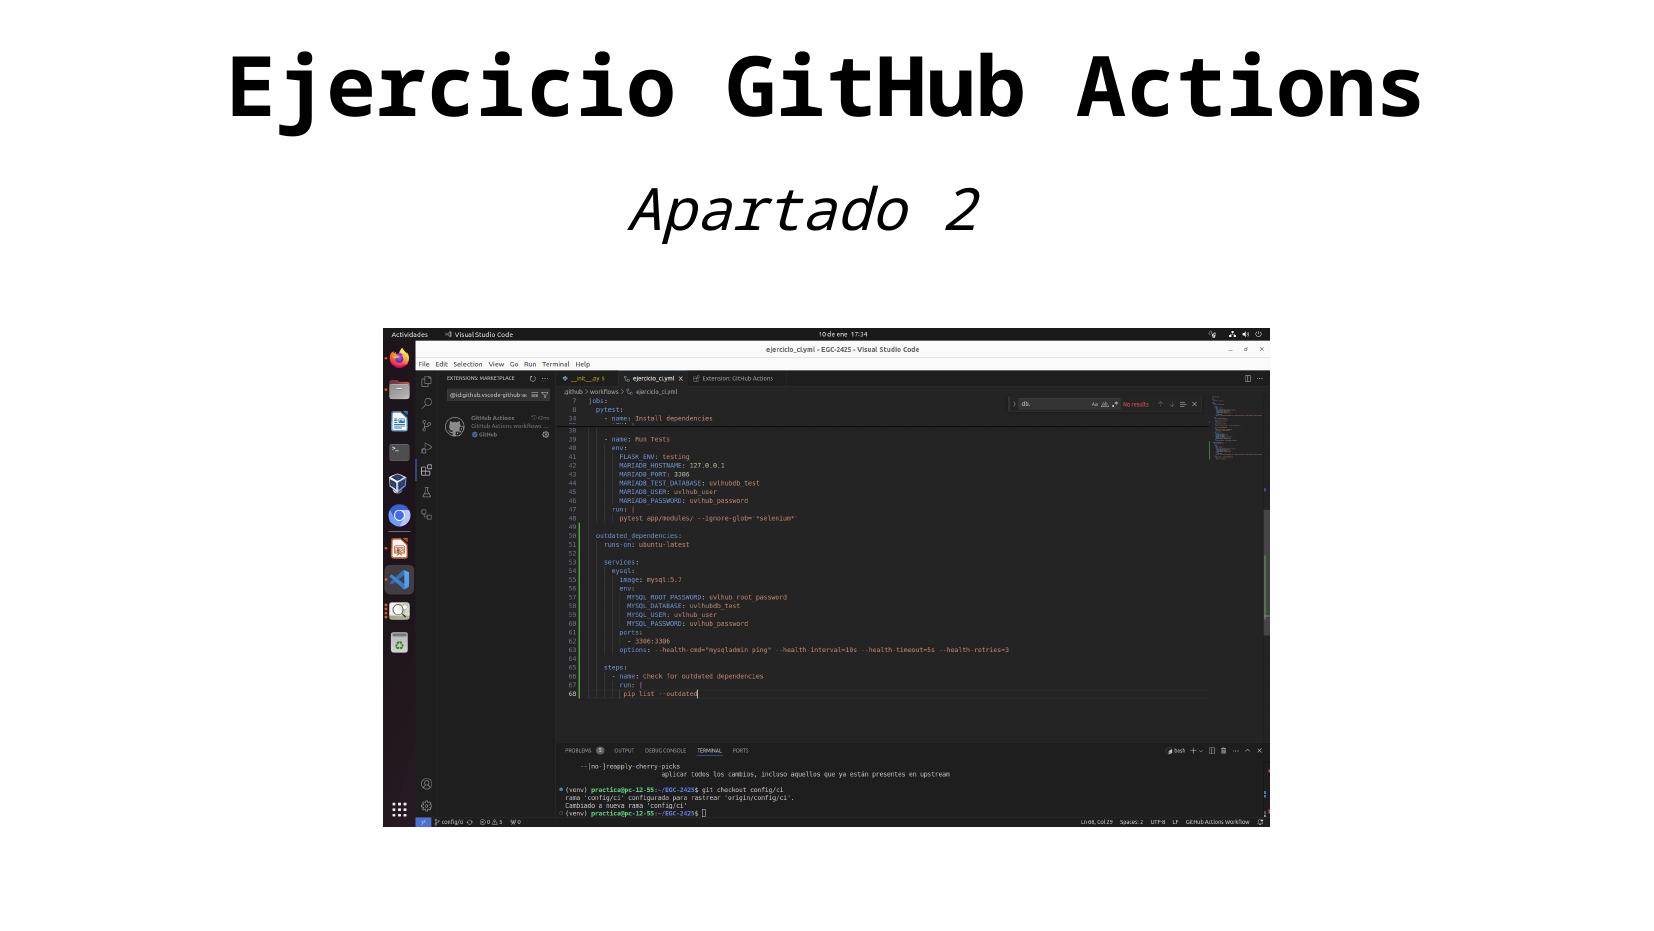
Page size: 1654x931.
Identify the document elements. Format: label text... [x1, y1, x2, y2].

picture [383, 328, 1270, 827]
subtitle [82, 217, 1571, 758]
title Ejercicio GitHub Actions Apartado 2 [82, 57, 1571, 217]
